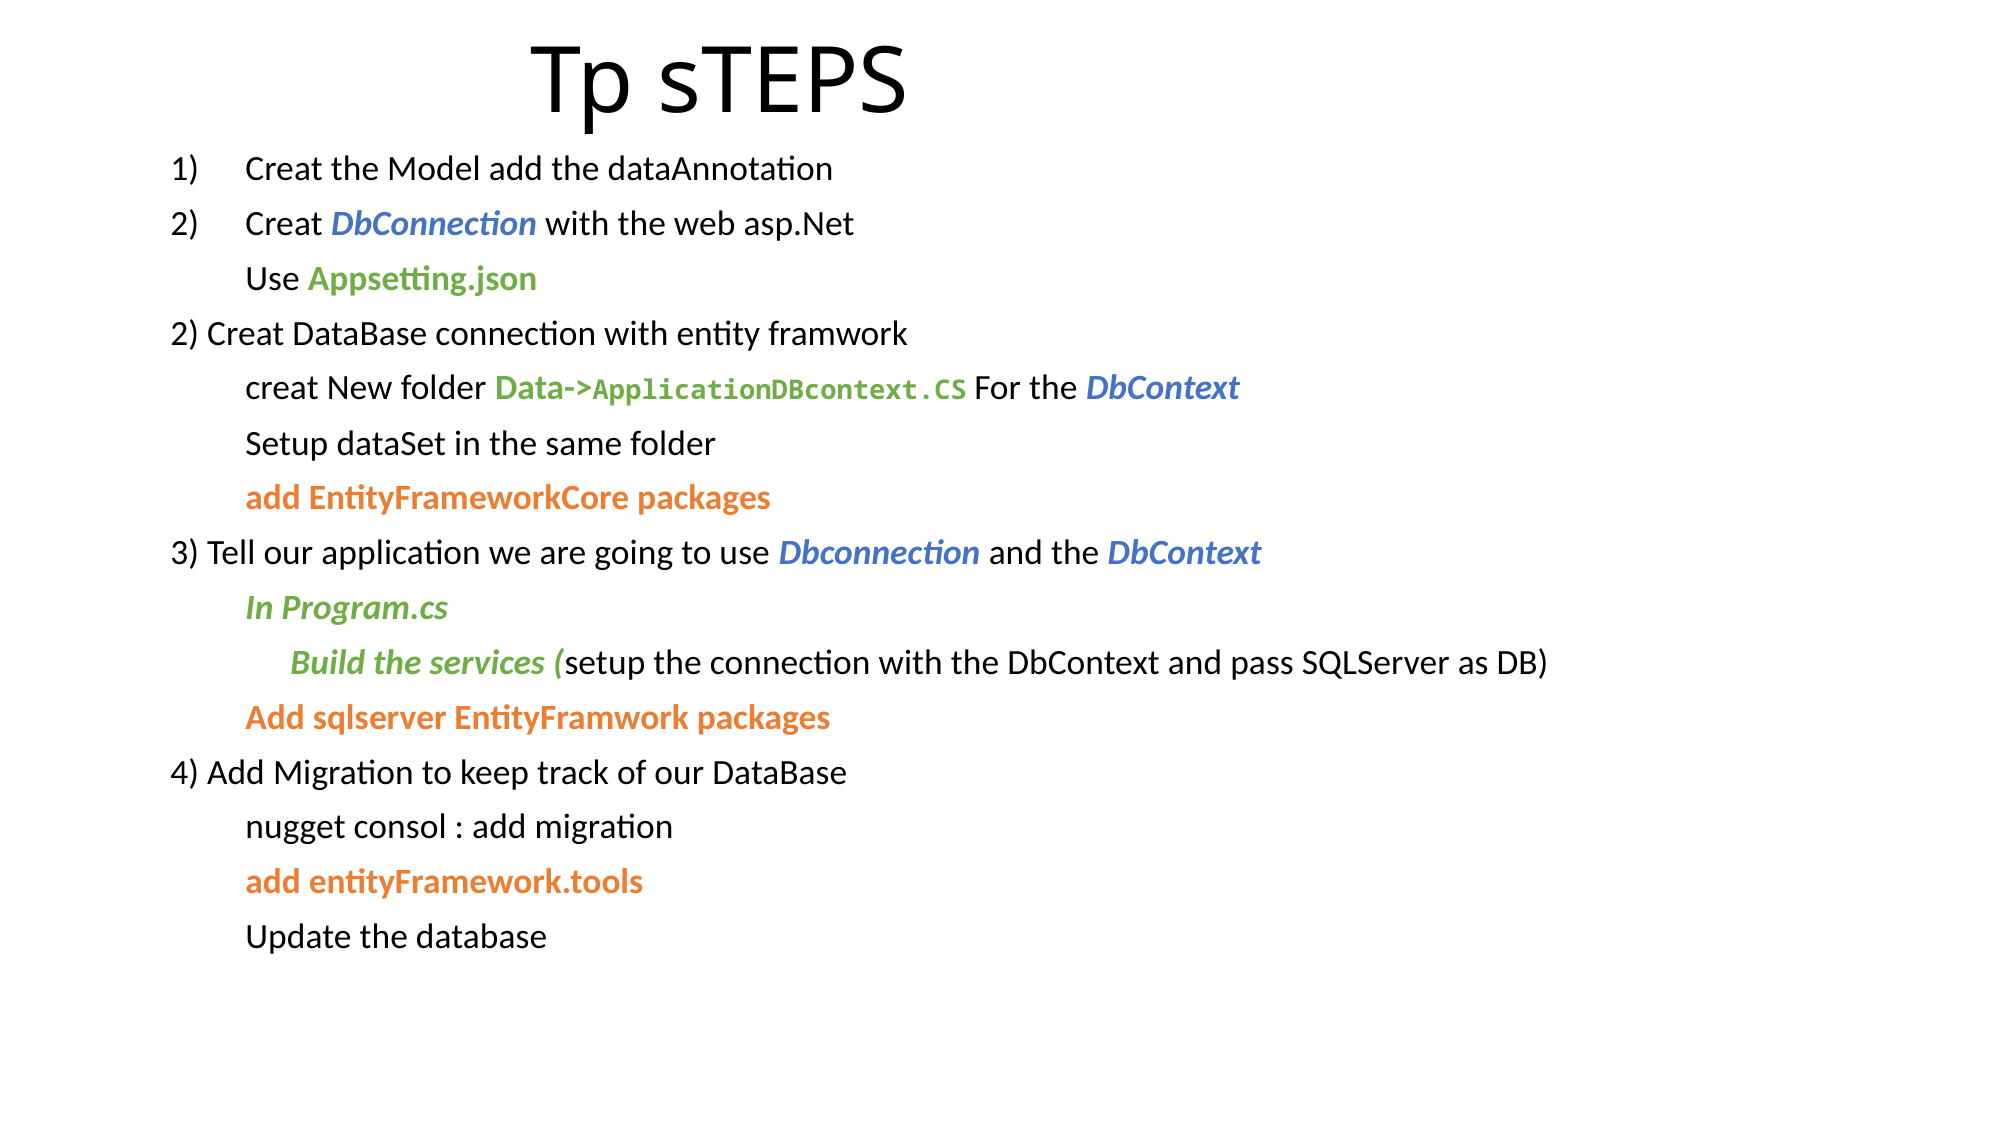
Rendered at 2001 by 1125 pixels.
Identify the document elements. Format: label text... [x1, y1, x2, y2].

title Tp sTEPS [515, 0, 1384, 145]
list Creat the Model add the dataAnnotation Creat DbConnection with the web asp.Net Use Appsetting.json 2) Creat DataBase connection with entity framwork creat New folder Data->ApplicationDBcontext.CS For the DbContext Setup dataSet in the same folder add EntityFrameworkCore packages 3) Tell our application we are going to use Dbconnection and the DbContext In Program.cs Build the services (setup the connection with the DbContext and pass SQLServer as DB) Add sqlserver EntityFramwork packages 4) Add Migration to keep track of our DataBase nugget consol : add migration add entityFramework.tools Update the database [155, 145, 1824, 1018]
